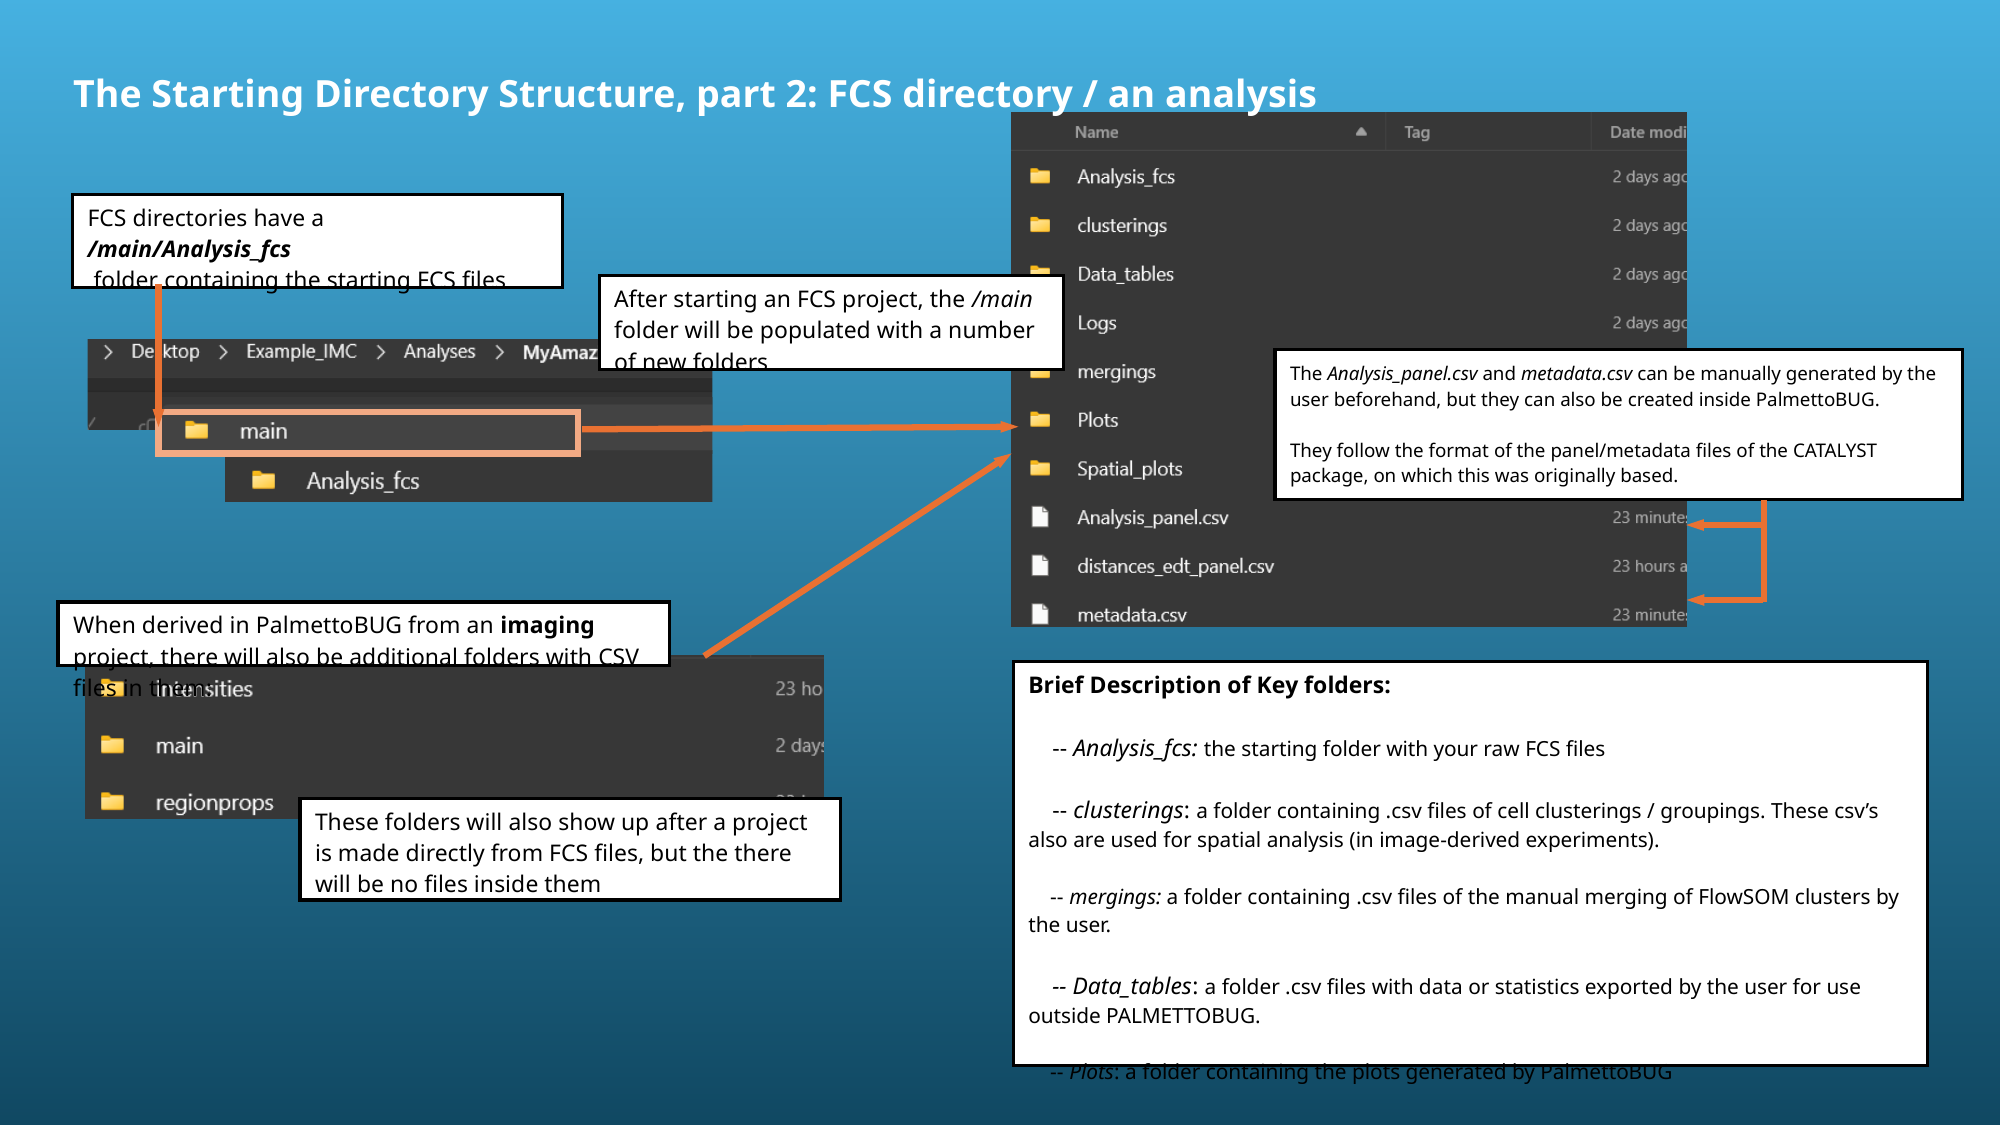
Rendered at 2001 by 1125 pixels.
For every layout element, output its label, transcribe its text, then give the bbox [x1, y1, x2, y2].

text_box The Analysis_panel.csv and metadata.csv can be manually generated by the user beforehand, but they can also be created inside PalmettoBUG. They follow the format of the panel/metadata files of the CATALYST package, on which this was originally based. [1275, 349, 1962, 499]
text_box After starting an FCS project, the /main folder will be populated with a number of new folders [599, 276, 1063, 369]
text_box These folders will also show up after a project is made directly from FCS files, but the there will be no files inside them [300, 798, 841, 900]
picture [1011, 112, 1687, 627]
text_box FCS directories have a /main/Analysis_fcs folder containing the starting FCS files [72, 194, 563, 288]
text_box Brief Description of Key folders: -- Analysis_fcs: the starting folder with your raw FCS files -- clusterings: a folder containing .csv files of cell clusterings / groupings. These csv’s also are used for spatial analysis (in image-derived experiments). -- mergings: a folder containing .csv files of the manual merging of FlowSOM clusters by the user. -- Data_tables: a folder .csv files with data or statistics exported by the user for use outside PALMETTOBUG. -- Plots: a folder containing the plots generated by PalmettoBUG [1013, 662, 1928, 1065]
picture [85, 655, 824, 819]
picture [87, 339, 155, 430]
text_box When derived in PalmettoBUG from an imaging project, there will also be additional folders with CSV files in them: [58, 602, 670, 666]
text_box The Starting Directory Structure, part 2: FCS directory / an analysis [58, 59, 1481, 121]
picture [162, 415, 575, 450]
picture [162, 339, 713, 502]
